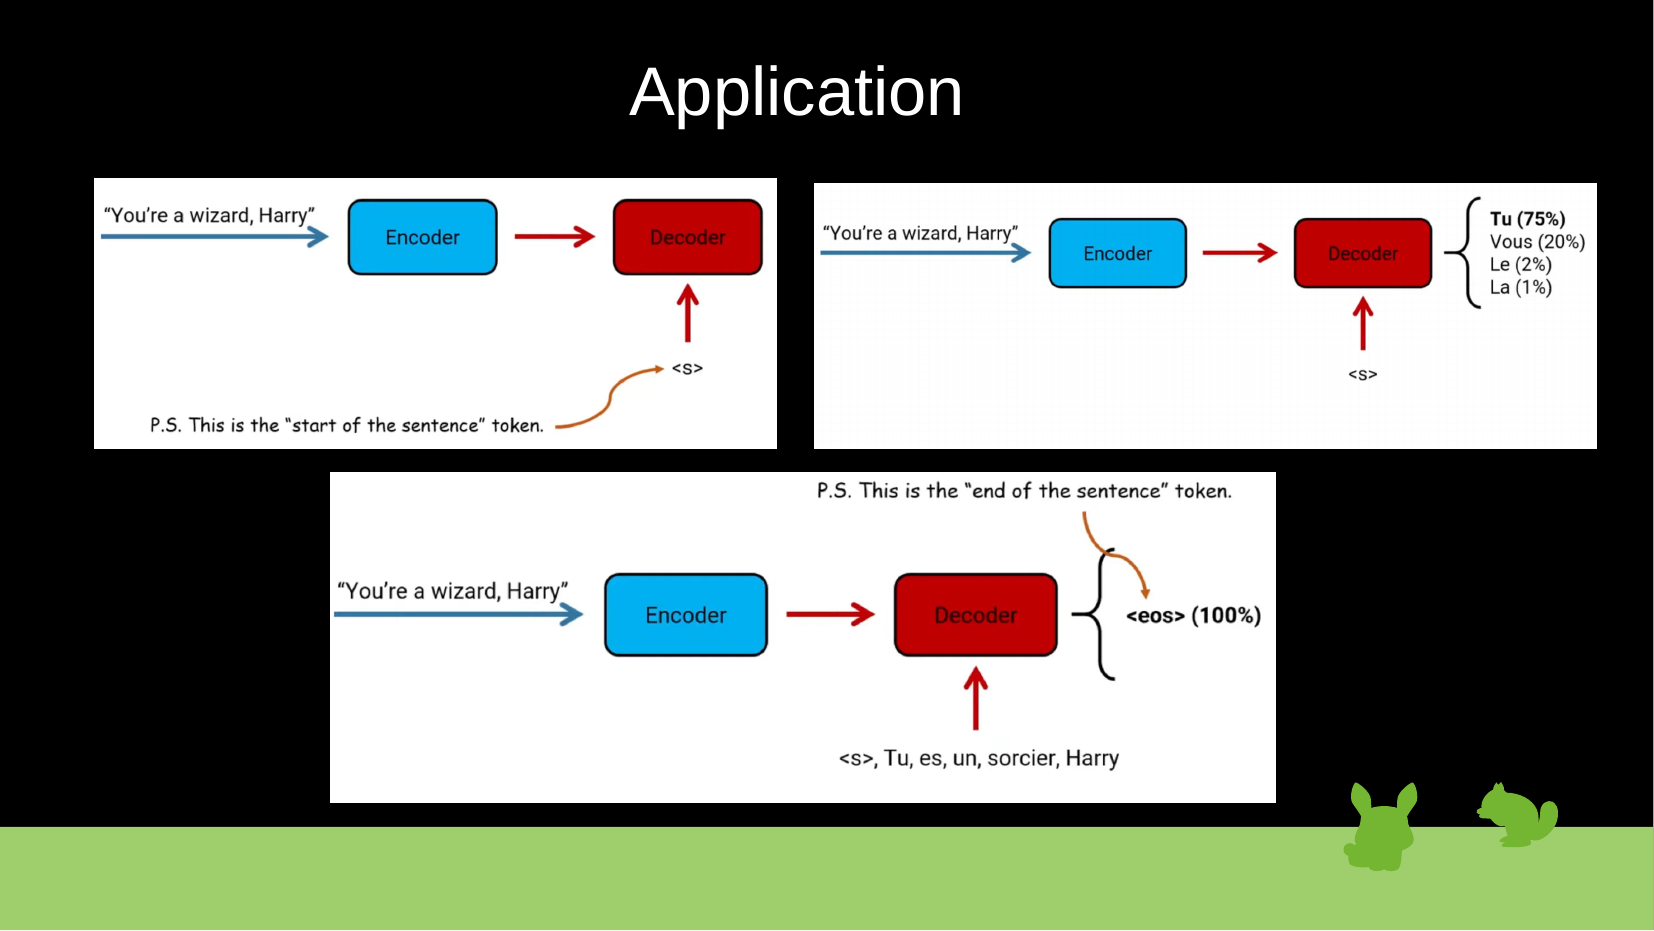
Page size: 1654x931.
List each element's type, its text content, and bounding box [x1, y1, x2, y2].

title Application [59, 17, 1536, 166]
picture [814, 183, 1597, 449]
picture [330, 472, 1276, 803]
picture [94, 178, 777, 449]
